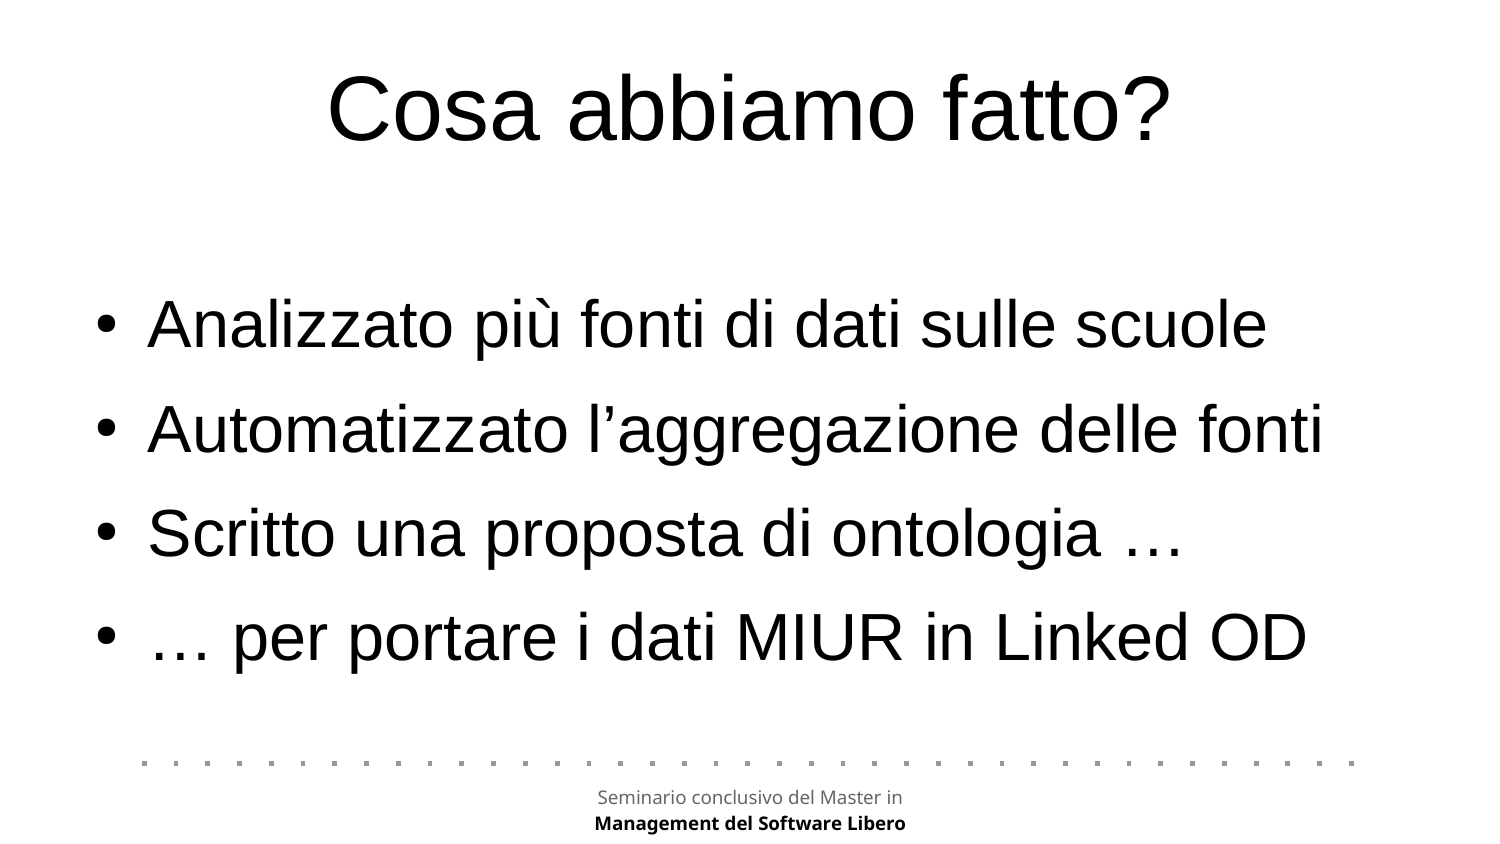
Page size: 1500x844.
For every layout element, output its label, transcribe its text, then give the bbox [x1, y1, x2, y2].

list Analizzato più fonti di dati sulle scuole Automatizzato l’aggregazione delle fonti Scritto una proposta di ontologia … … per portare i dati MIUR in Linked OD [76, 206, 1424, 756]
list Seminario conclusivo del Master in Management del Software Libero [76, 784, 1424, 844]
title Cosa abbiamo fatto? [76, 29, 1424, 189]
